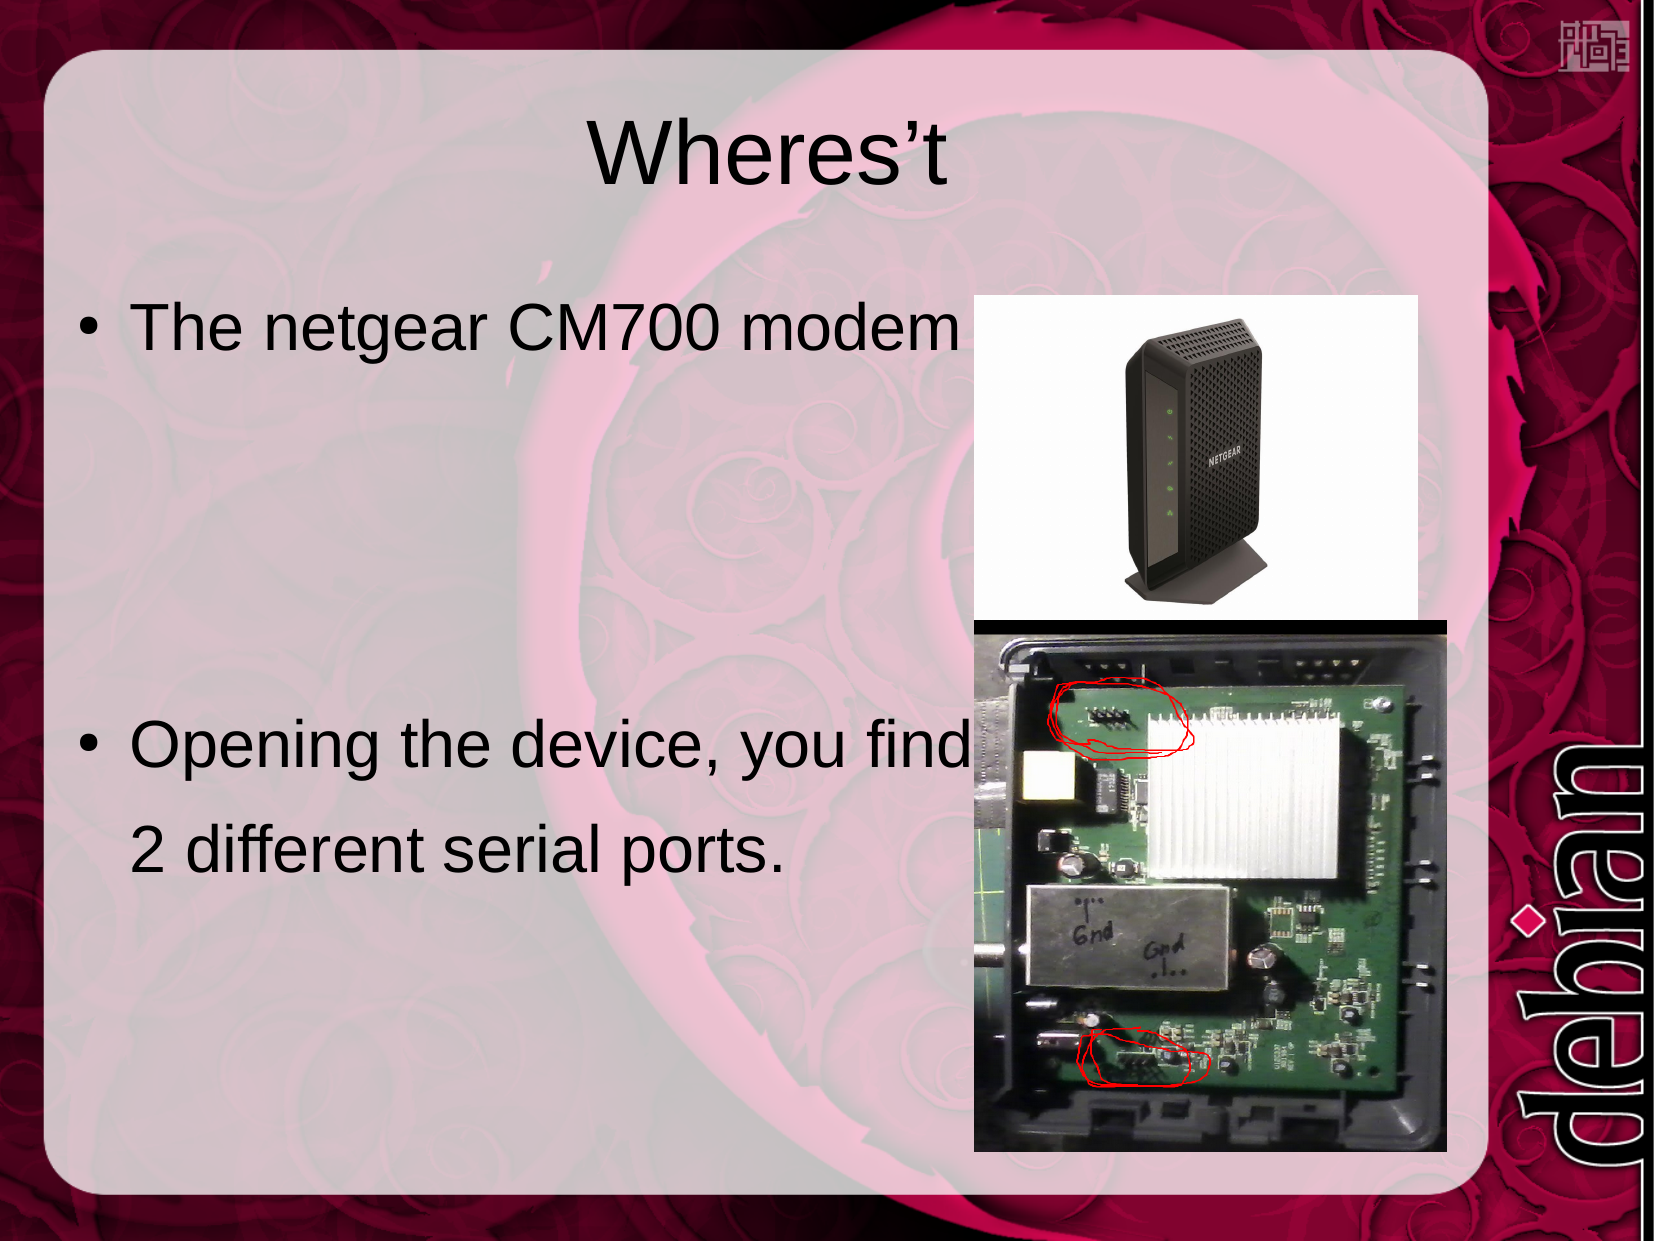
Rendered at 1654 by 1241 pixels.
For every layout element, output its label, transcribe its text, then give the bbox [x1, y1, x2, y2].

title Wheres’t [59, 49, 1477, 257]
picture [0, 0, 1654, 1241]
list The netgear CM700 modem Opening the device, you find 2 different serial ports. [59, 290, 1477, 1109]
